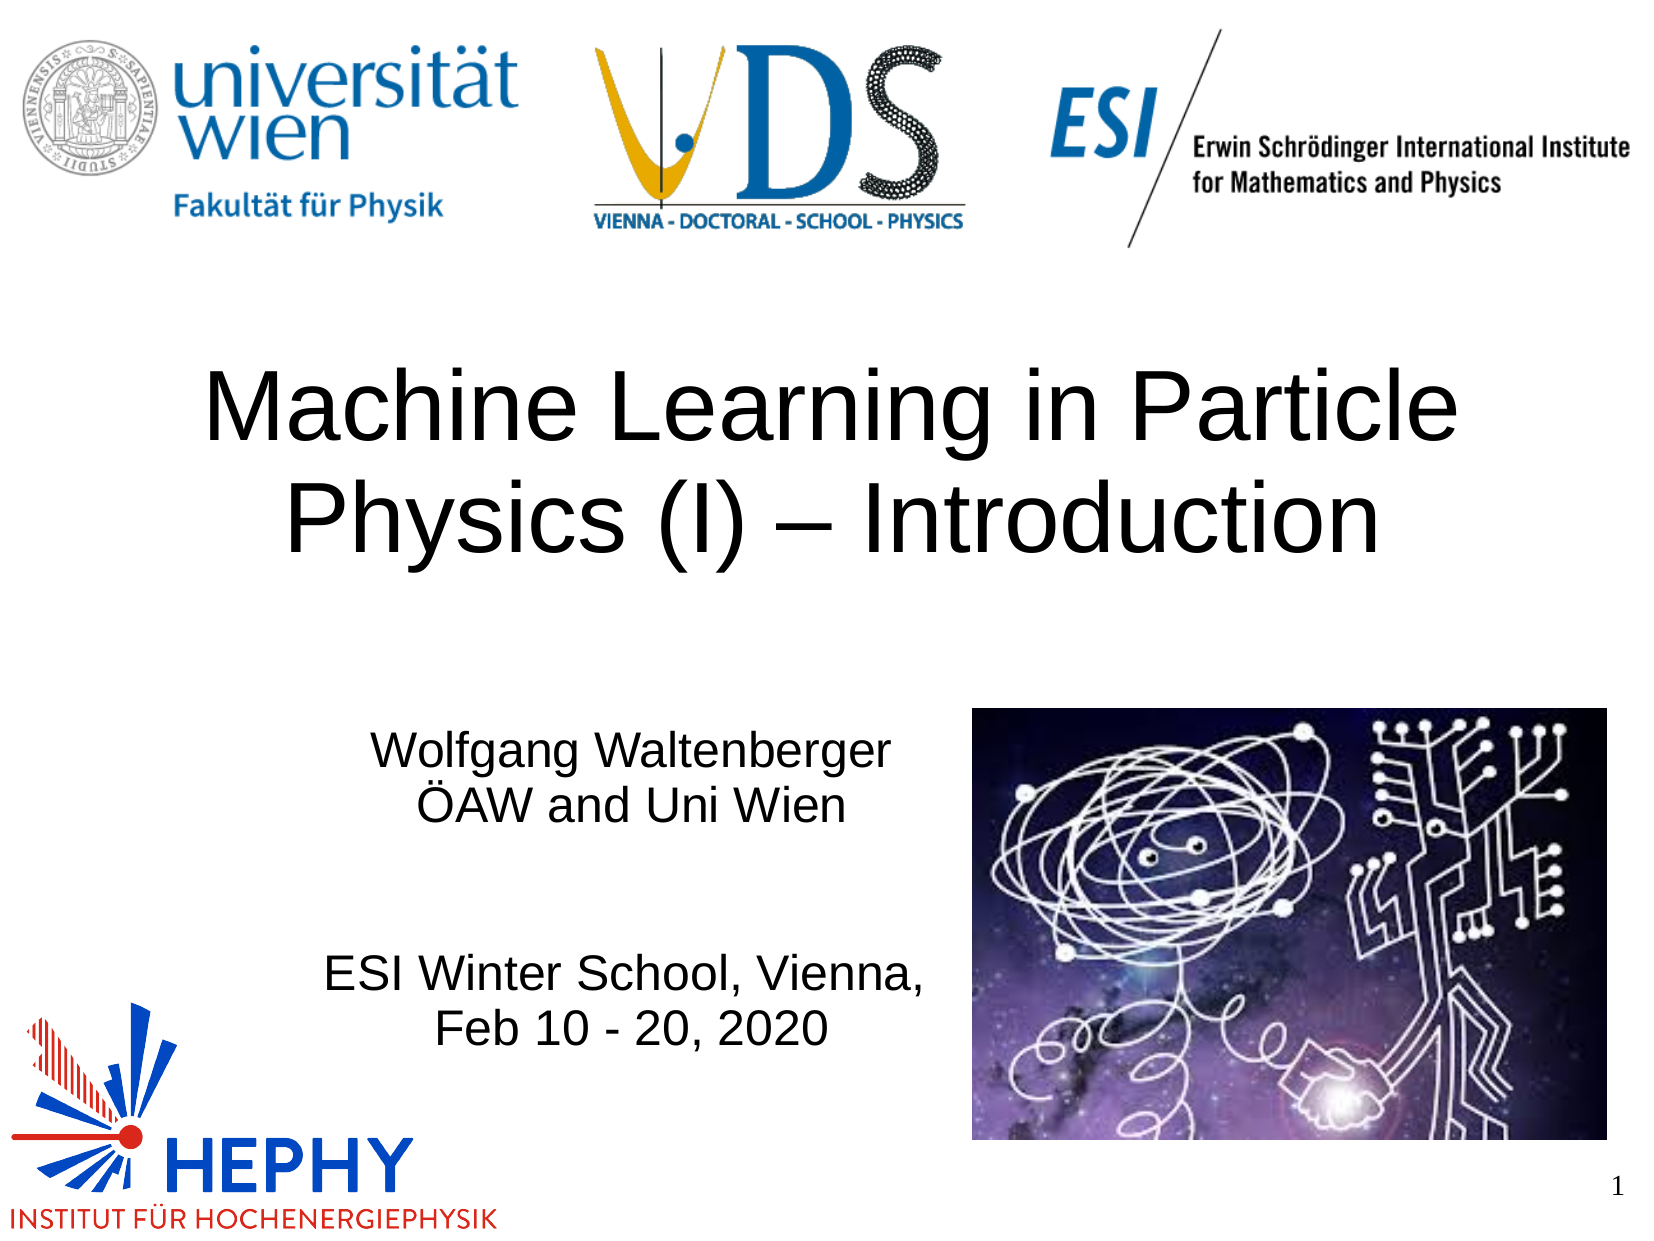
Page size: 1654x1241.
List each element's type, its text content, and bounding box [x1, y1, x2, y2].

text_box Machine Learning in Particle Physics (I) – Introduction [59, 342, 1607, 709]
text_box Wolfgang Waltenberger ÖAW and Uni Wien ESI Winter School, Vienna, Feb 10 - 20, 2020 [0, 714, 972, 1064]
picture [11, 1002, 497, 1229]
picture [0, 3, 1654, 262]
picture [972, 708, 1607, 1140]
